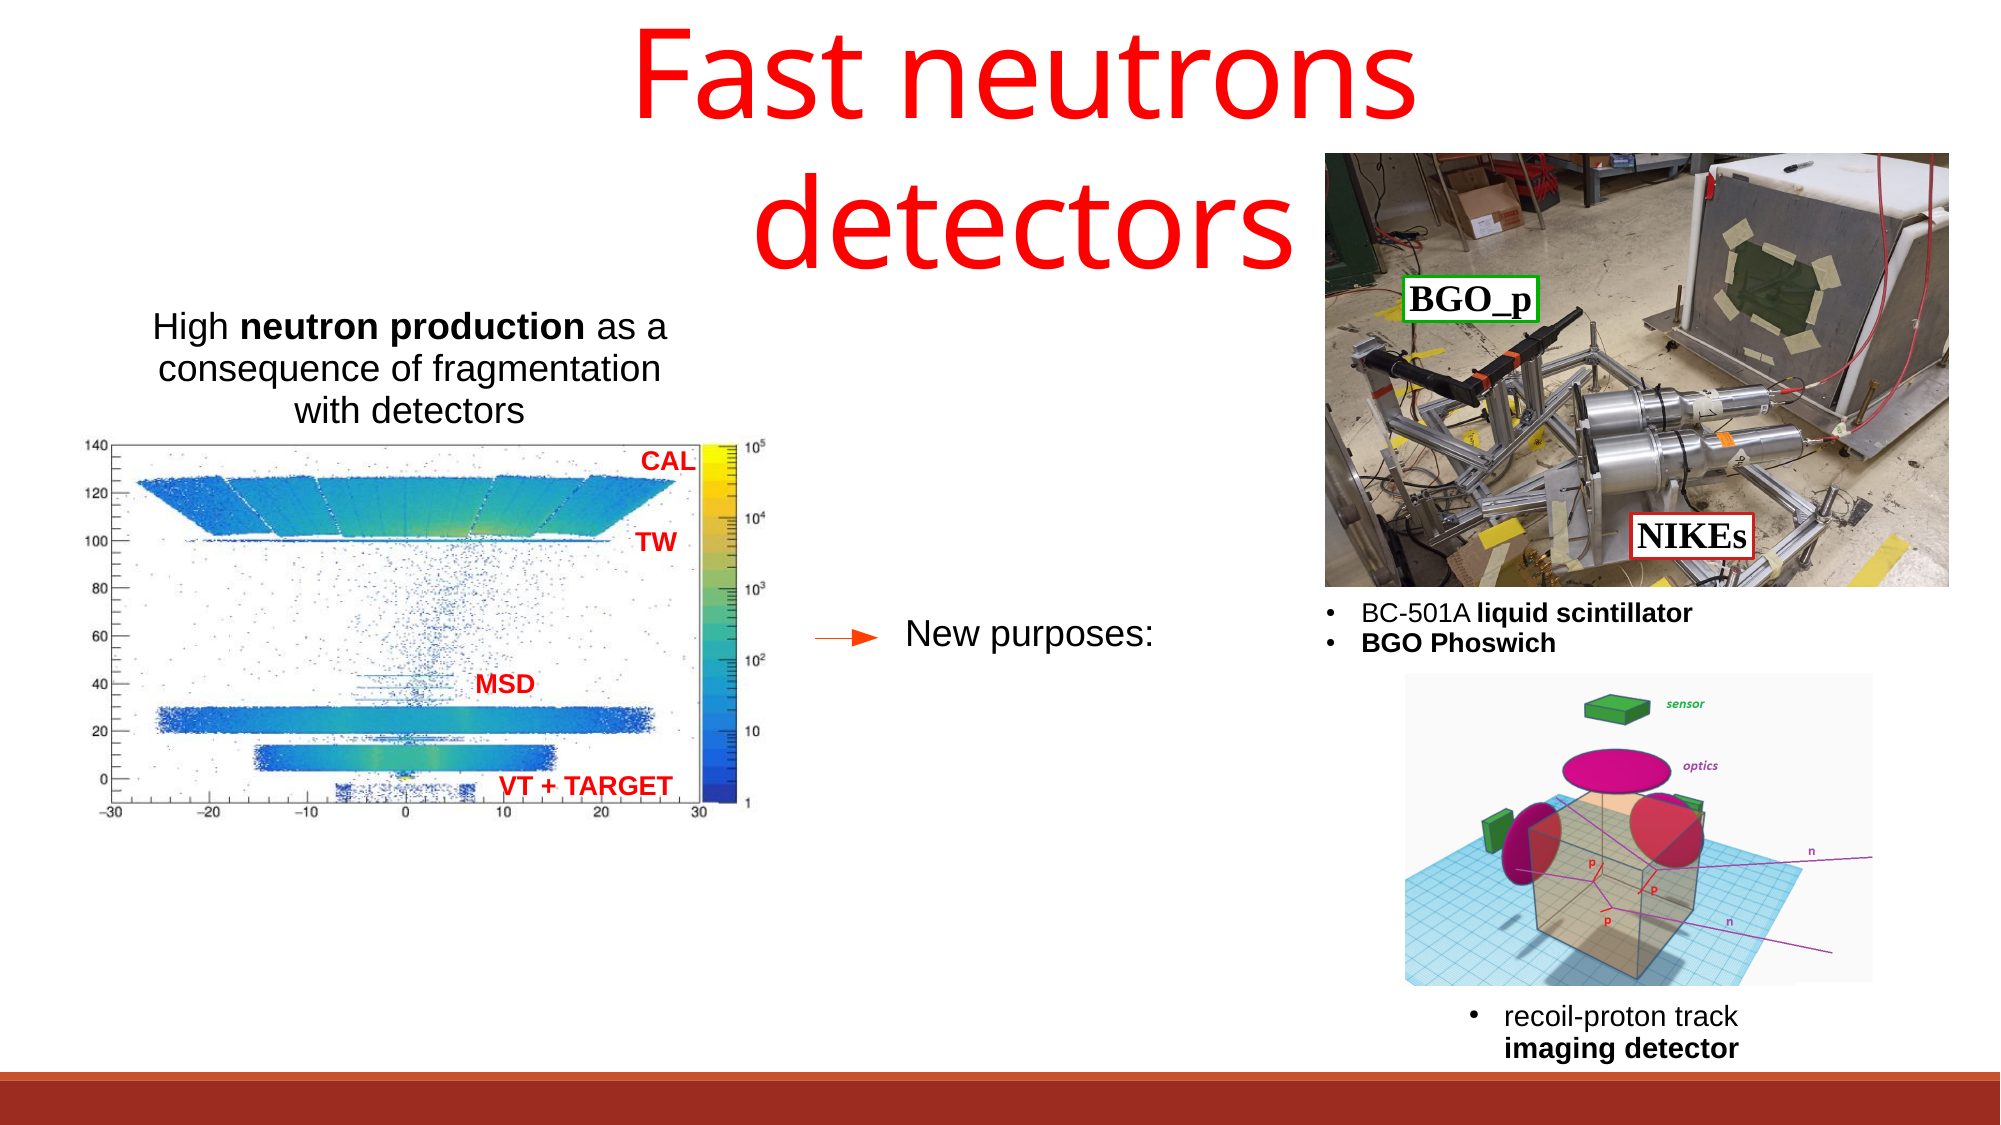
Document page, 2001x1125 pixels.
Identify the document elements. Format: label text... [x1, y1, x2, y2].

text_box recoil-proton track imaging detector [1453, 992, 2000, 1072]
text_box VT + TARGET [484, 763, 697, 839]
text_box CAL [625, 439, 715, 496]
text_box TW [620, 519, 709, 577]
text_box BC-501A liquid scintillator BGO Phoswich [1311, 590, 1760, 697]
text_box BGO_p [1403, 276, 1539, 322]
text_box New purposes: [890, 604, 1170, 662]
text_box NIKEs [1631, 513, 1754, 559]
text_box Fast neutrons detectors [362, 0, 1683, 295]
picture [1405, 673, 1873, 987]
text_box [0, 1072, 2000, 1125]
text_box High neutron production as a consequence of fragmentation with detectors [134, 298, 686, 435]
picture [80, 435, 769, 824]
text_box MSD [460, 661, 615, 737]
picture [1325, 153, 1949, 587]
